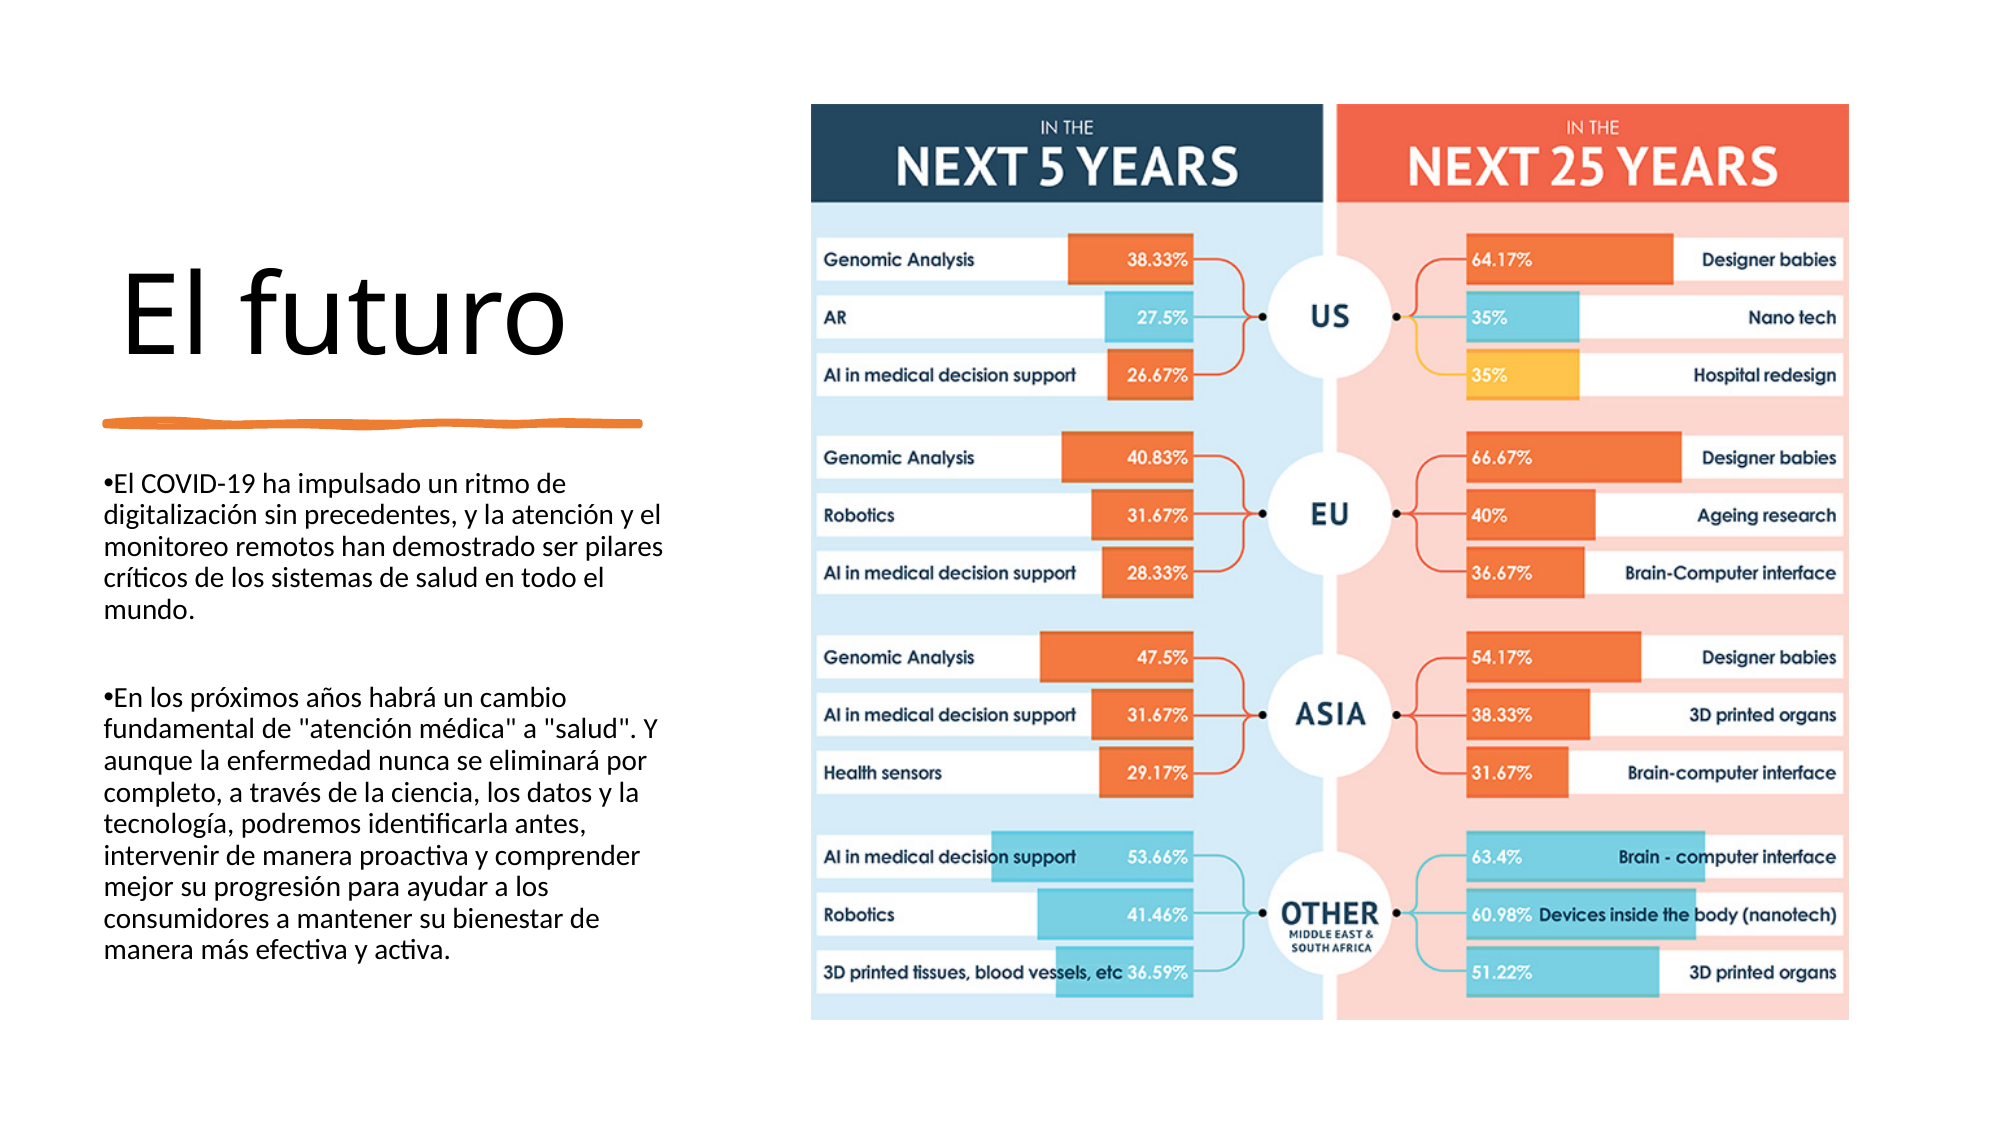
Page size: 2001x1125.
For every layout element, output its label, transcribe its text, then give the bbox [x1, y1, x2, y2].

title El futuro [103, 104, 666, 387]
text_box [105, 420, 640, 427]
text_box El COVID-19 ha impulsado un ritmo de digitalización sin precedentes, y la atención y el monitoreo remotos han demostrado ser pilares críticos de los sistemas de salud en todo el mundo. En los próximos años habrá un cambio fundamental de "atención médica" a "salud". Y aunque la enfermedad nunca se eliminará por completo, a través de la ciencia, los datos y la tecnología, podremos identificarla antes, intervenir de manera proactiva y comprender mejor su progresión para ayudar a los consumidores a mantener su bienestar de manera más efectiva y activa. [88, 460, 687, 1030]
picture [811, 104, 1849, 1020]
